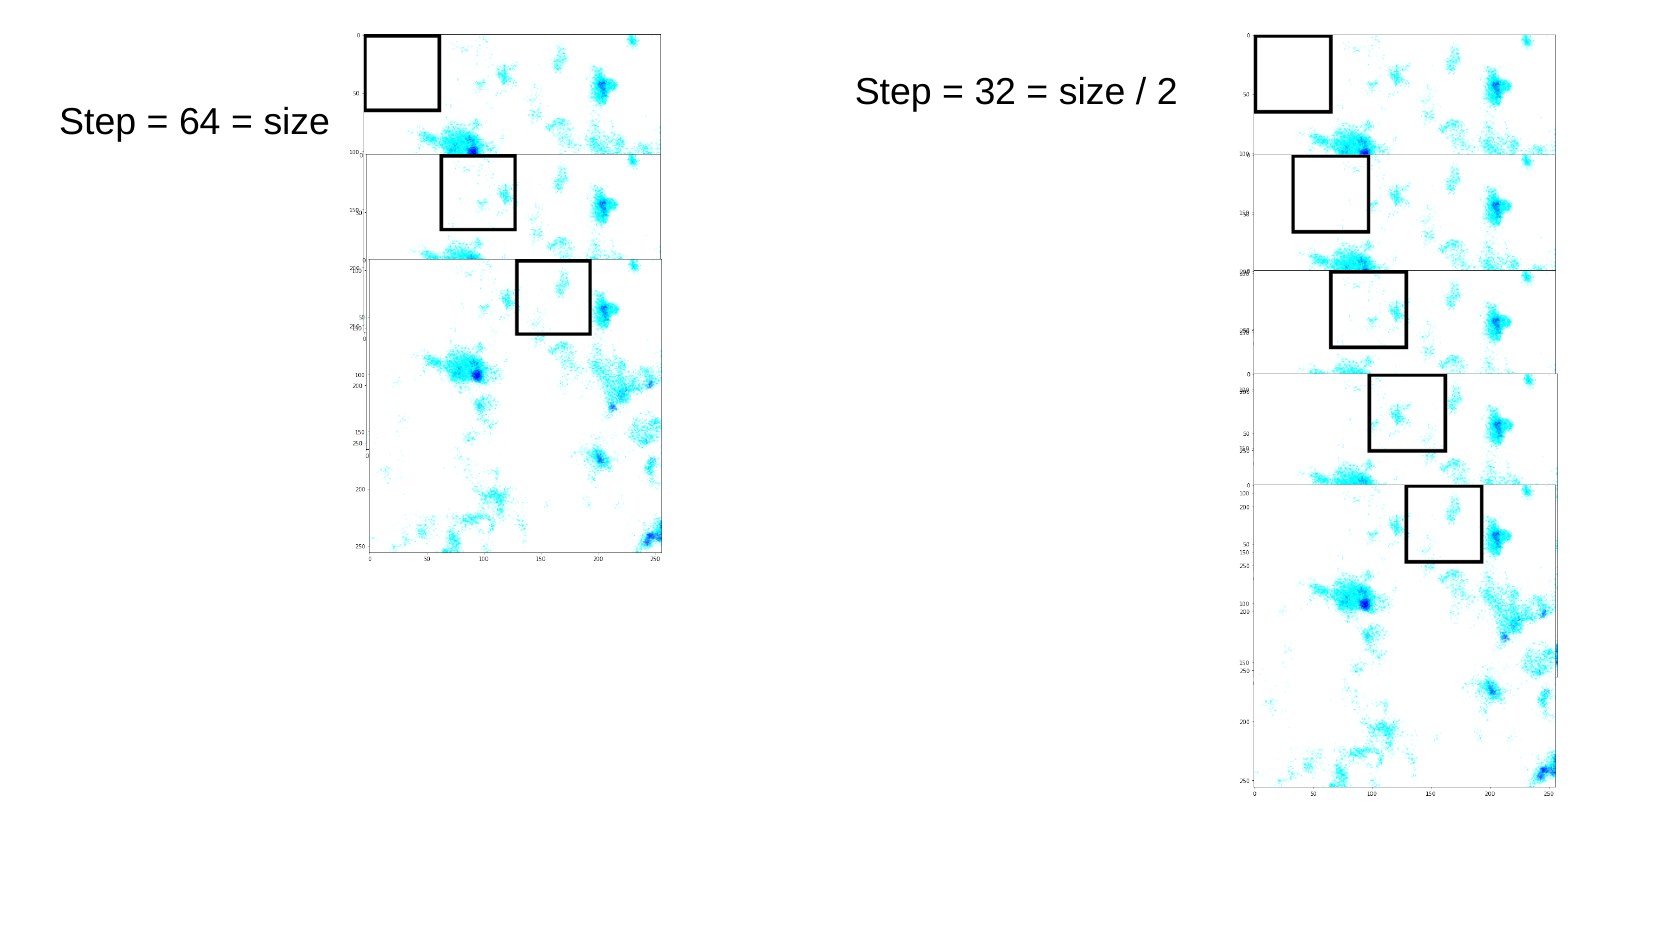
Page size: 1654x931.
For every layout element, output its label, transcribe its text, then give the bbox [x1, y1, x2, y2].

picture [345, 29, 665, 565]
text_box Step = 32 = size / 2 [840, 63, 1193, 121]
text_box Step = 64 = size [44, 93, 346, 151]
picture [1235, 29, 1561, 800]
